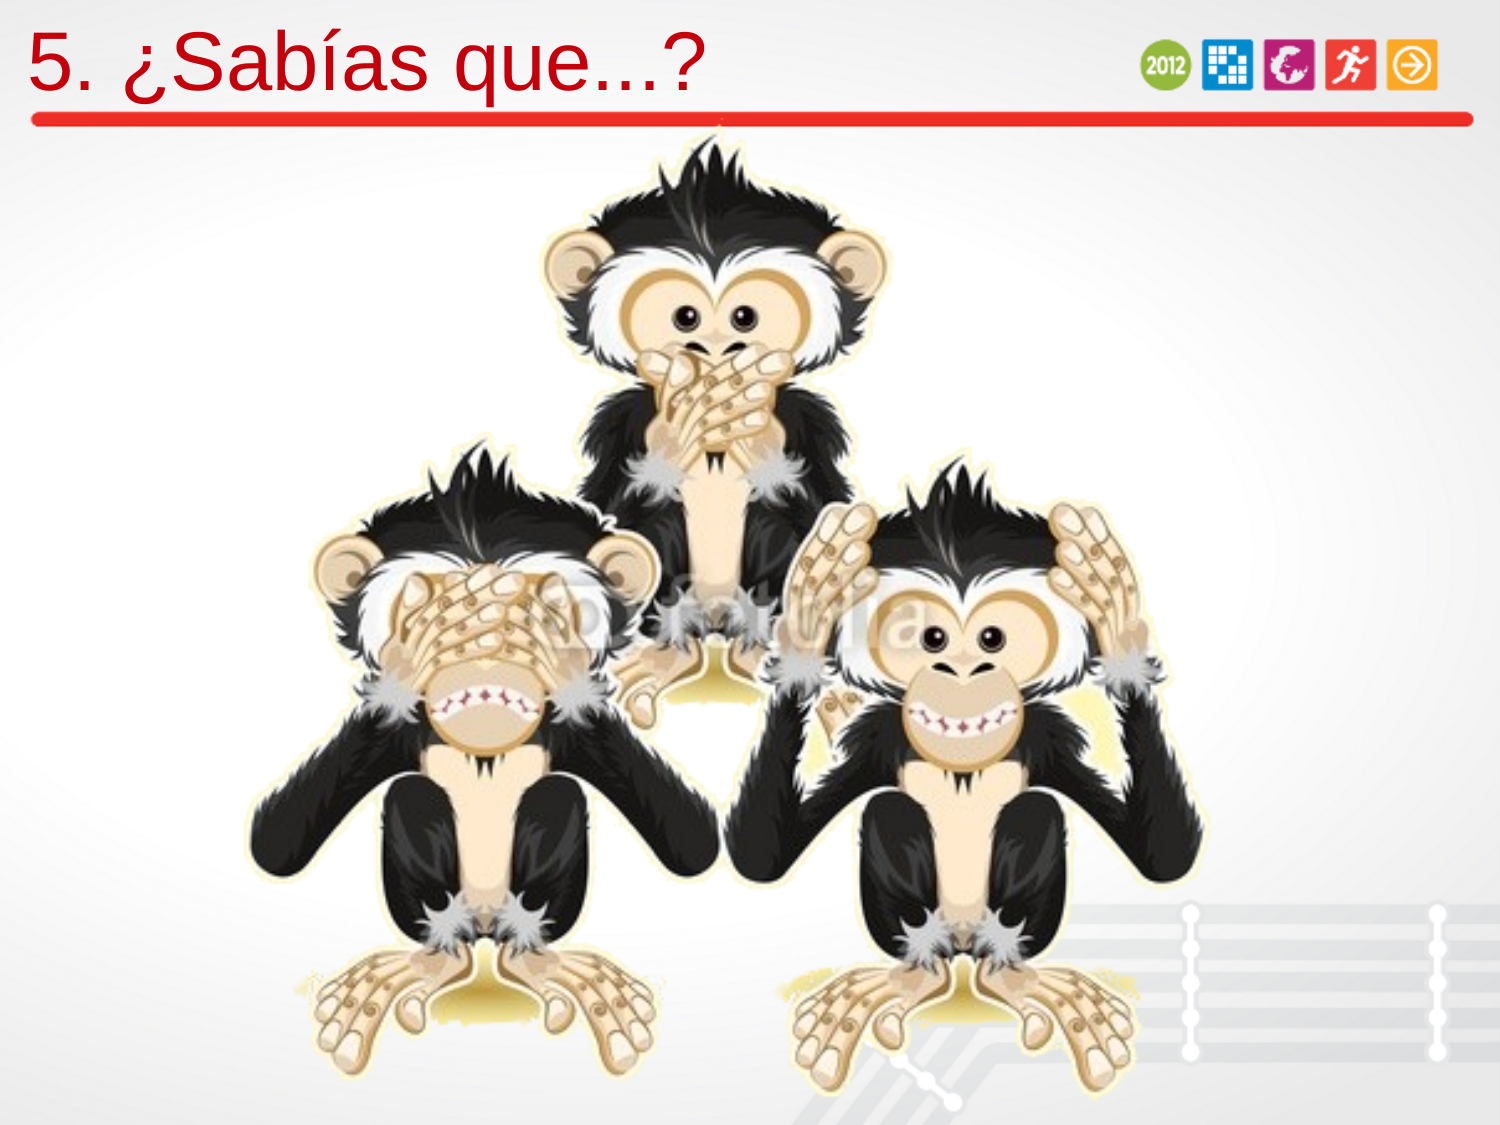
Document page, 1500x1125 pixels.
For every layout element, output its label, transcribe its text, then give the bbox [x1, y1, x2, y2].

title 5. ¿Sabías que...? [12, 0, 976, 121]
picture [0, 0, 1500, 1125]
